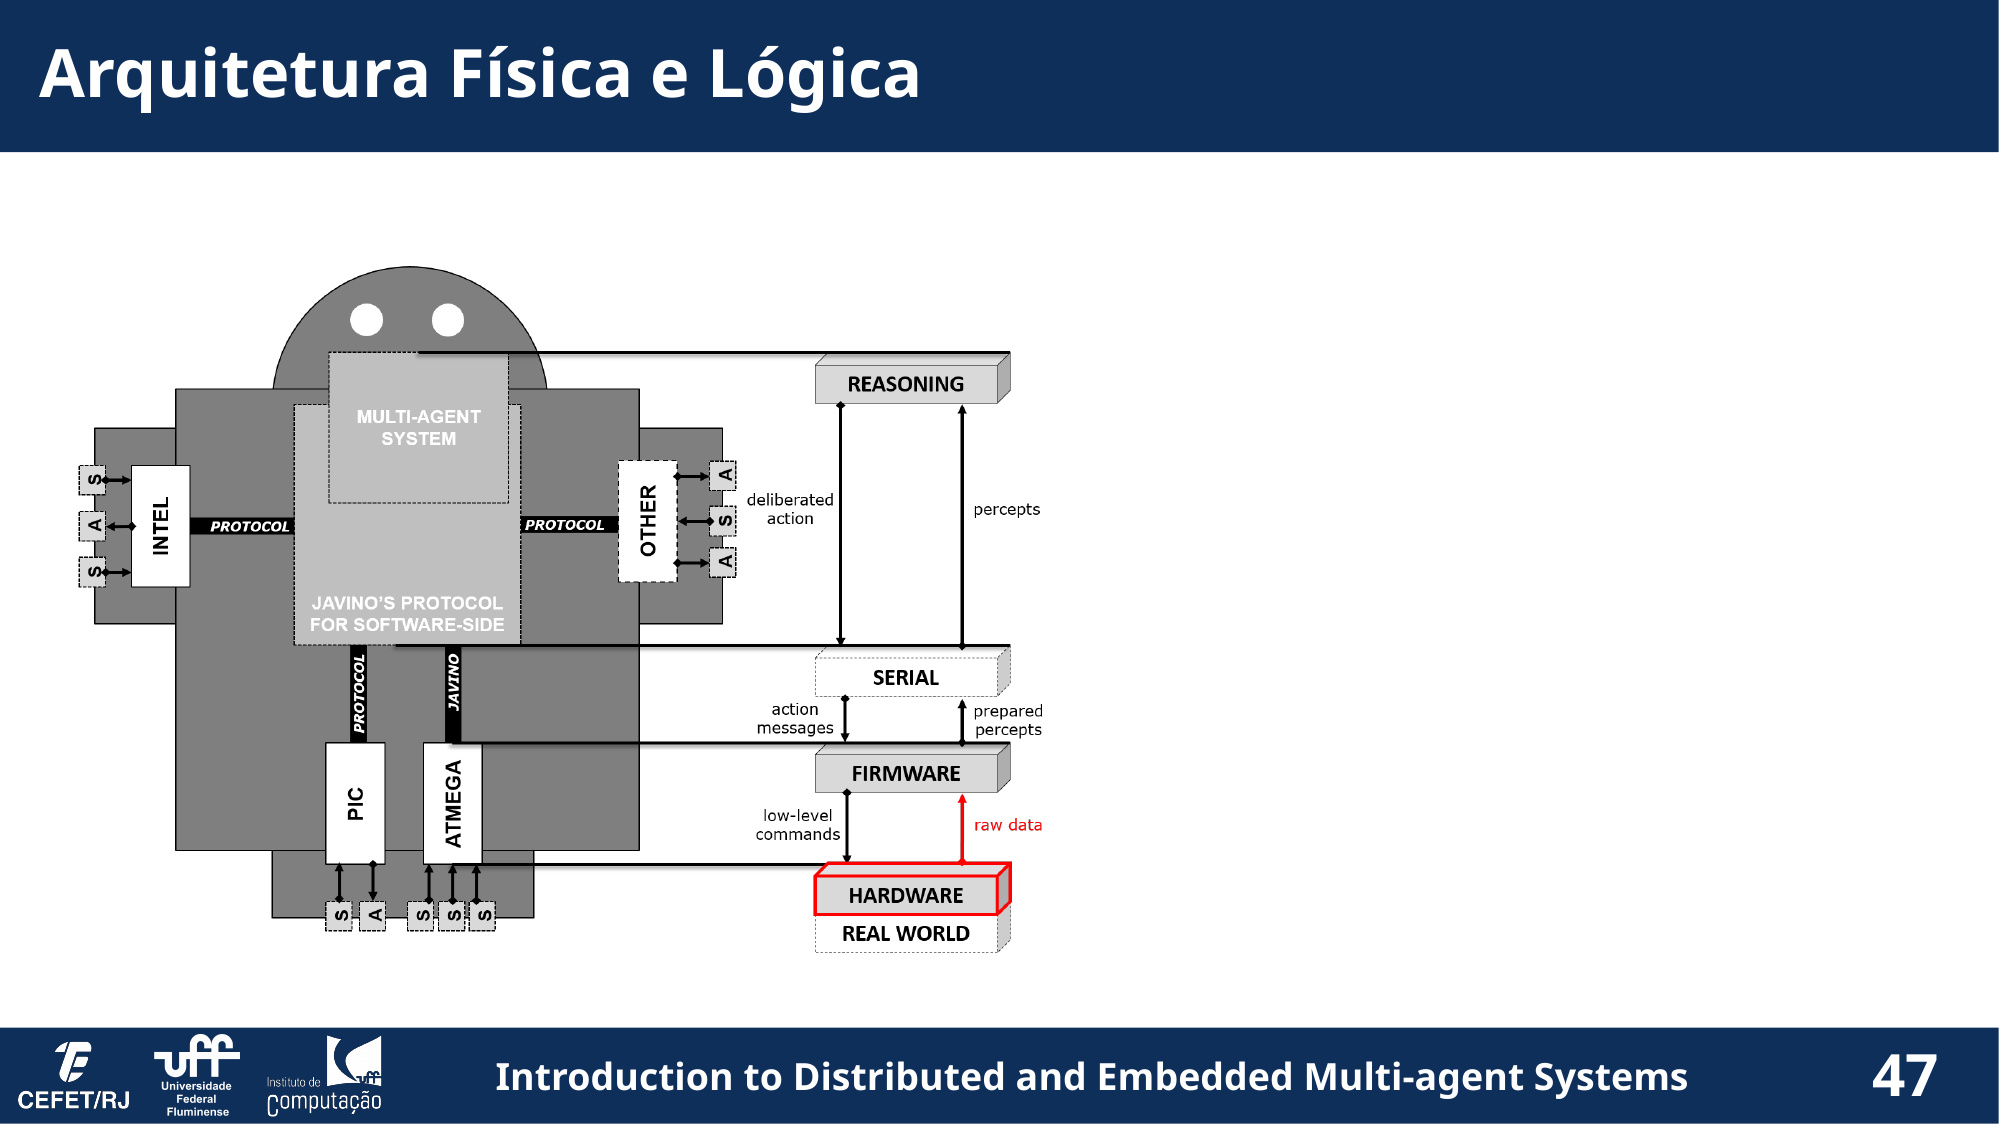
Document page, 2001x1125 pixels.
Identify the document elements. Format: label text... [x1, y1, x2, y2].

picture [153, 1033, 241, 1121]
picture [265, 1033, 383, 1117]
picture [77, 266, 1065, 961]
picture [18, 1021, 129, 1125]
text_box Arquitetura Física e Lógica [25, 23, 1998, 116]
